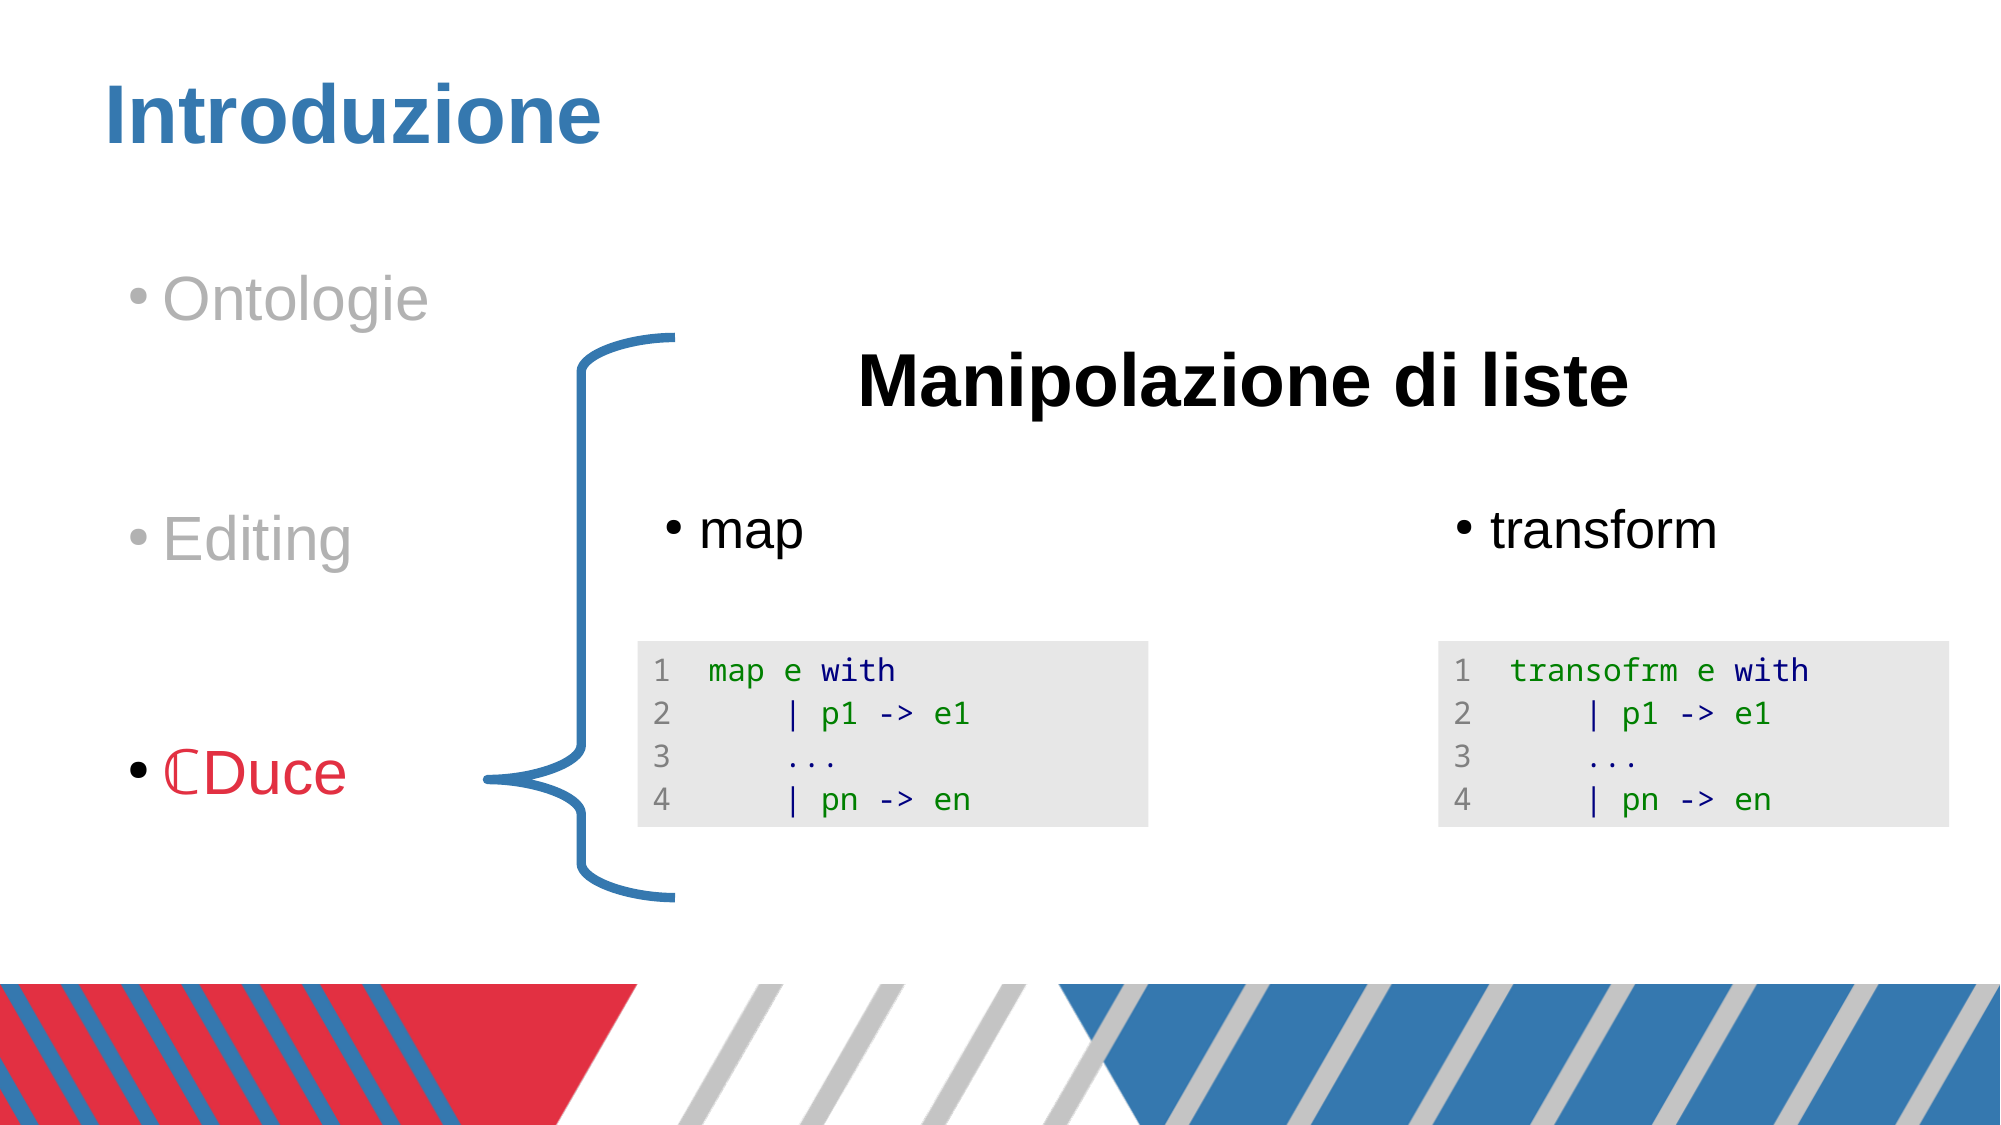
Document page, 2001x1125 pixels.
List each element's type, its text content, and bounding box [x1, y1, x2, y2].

title Introduzione [89, 64, 1828, 171]
text_box transform [1439, 491, 1951, 604]
text_box Ontologie Editing ℂDuce [112, 262, 1801, 976]
text_box map [649, 491, 842, 598]
text_box 1 transofrm e with 2 | p1 -> e1 3 ... 4 | pn -> en [1438, 641, 1950, 809]
picture [0, 984, 2000, 1125]
text_box Manipolazione di liste [842, 331, 1705, 598]
text_box 1 map e with 2 | p1 -> e1 3 ... 4 | pn -> en [637, 641, 1149, 809]
